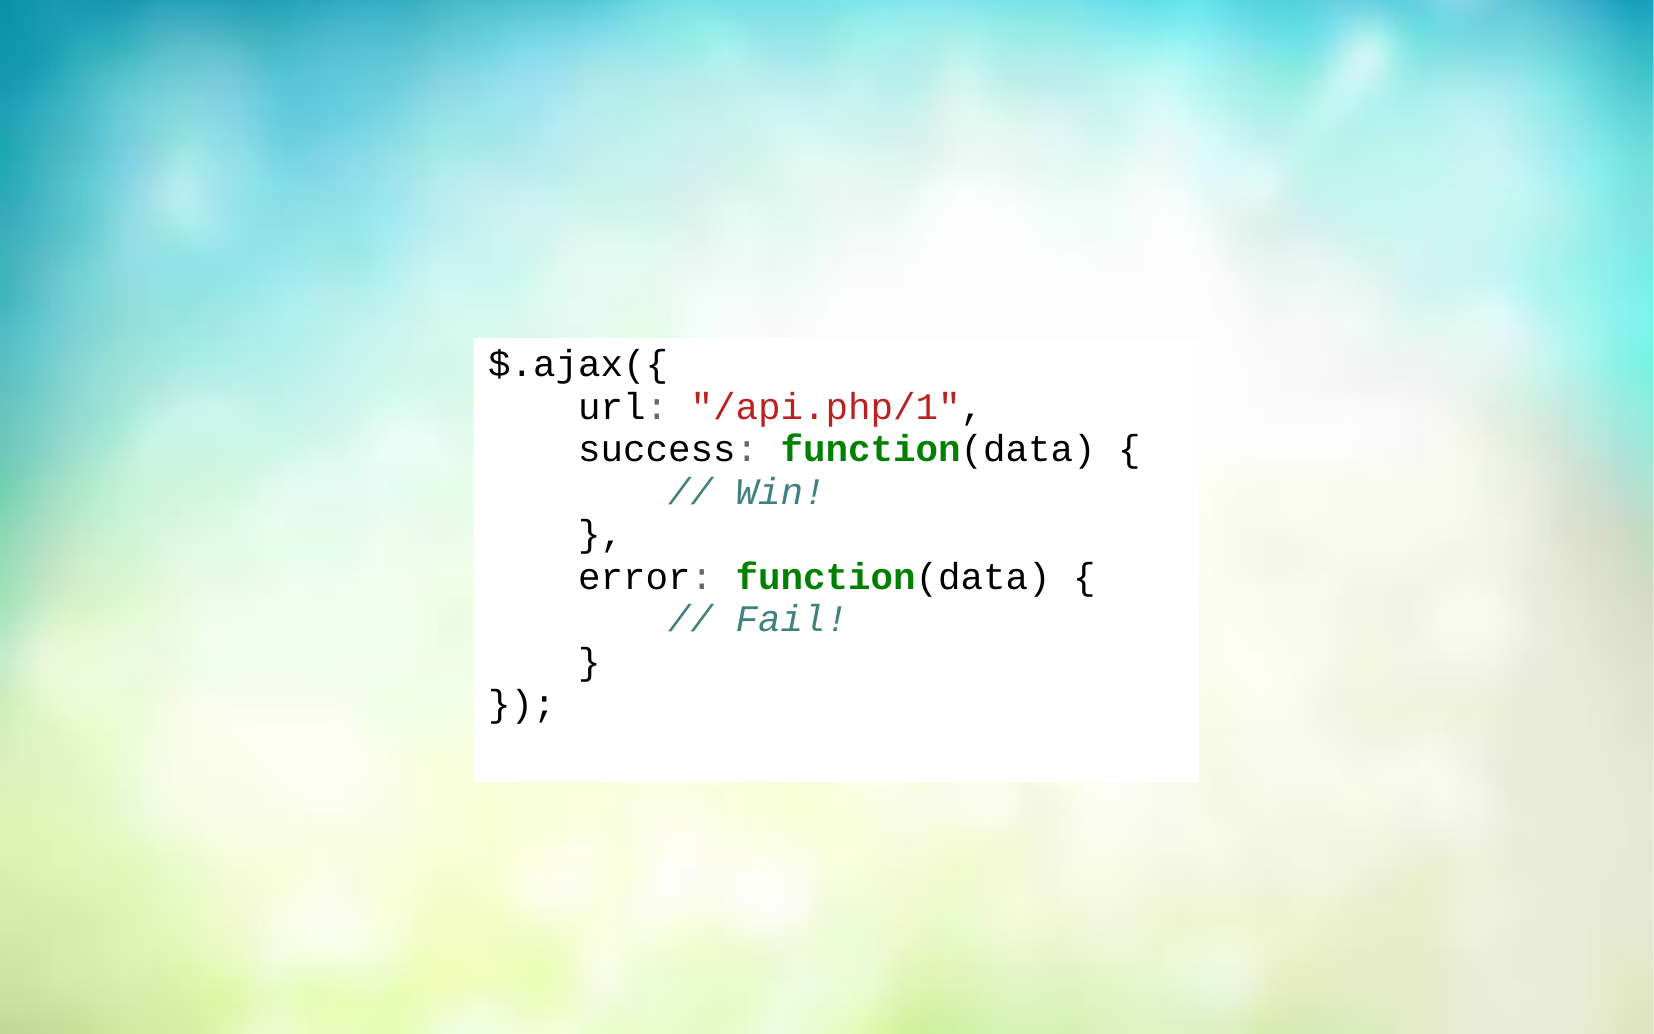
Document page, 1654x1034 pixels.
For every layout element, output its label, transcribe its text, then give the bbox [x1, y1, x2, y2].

text_box $.ajax({ url: "/api.php/1", success: function(data) { // Win! }, error: function(data) { // Fail! } }); [473, 338, 1199, 783]
picture [0, 0, 1654, 1034]
